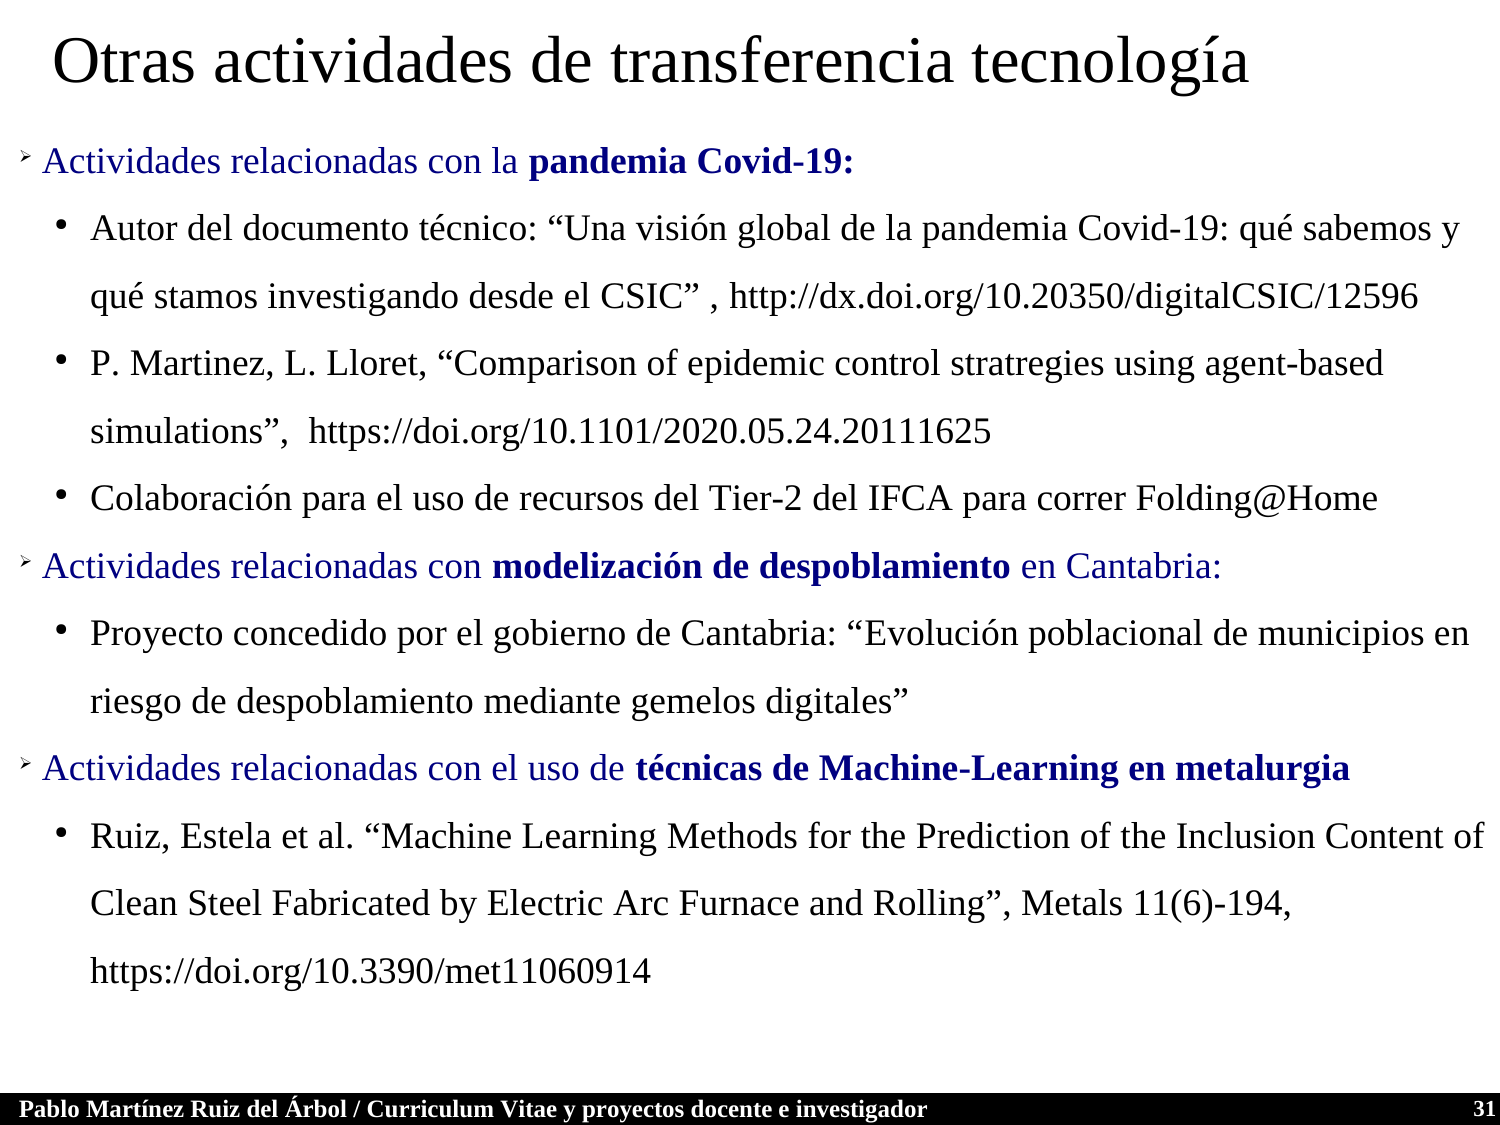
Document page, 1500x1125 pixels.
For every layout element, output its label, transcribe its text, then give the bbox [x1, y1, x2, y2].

text_box Otras actividades de transferencia tecnología [14, 7, 1291, 101]
text_box Actividades relacionadas con la pandemia Covid-19: Autor del documento técnico: “Una visión global de la pandemia Covid-19: qué sabemos y qué stamos investigando desde el CSIC” , http://dx.doi.org/10.20350/digitalCSIC/12596 P. Martinez, L. Lloret, “Comparison of epidemic control stratregies using agent-based simulations”, https://doi.org/10.1101/2020.05.24.20111625 Colaboración para el uso de recursos del Tier-2 del IFCA para correr Folding@Home Actividades relacionadas con modelización de despoblamiento en Cantabria: Proyecto concedido por el gobierno de Cantabria: “Evolución poblacional de municipios en riesgo de despoblamiento mediante gemelos digitales” Actividades relacionadas con el uso de técnicas de Machine-Learning en metalurgia Ruiz, Estela et al. “Machine Learning Methods for the Prediction of the Inclusion Content of Clean Steel Fabricated by Electric Arc Furnace and Rolling”, Metals 11(6)-194, https://doi.org/10.3390/met11060914 [0, 101, 1500, 956]
